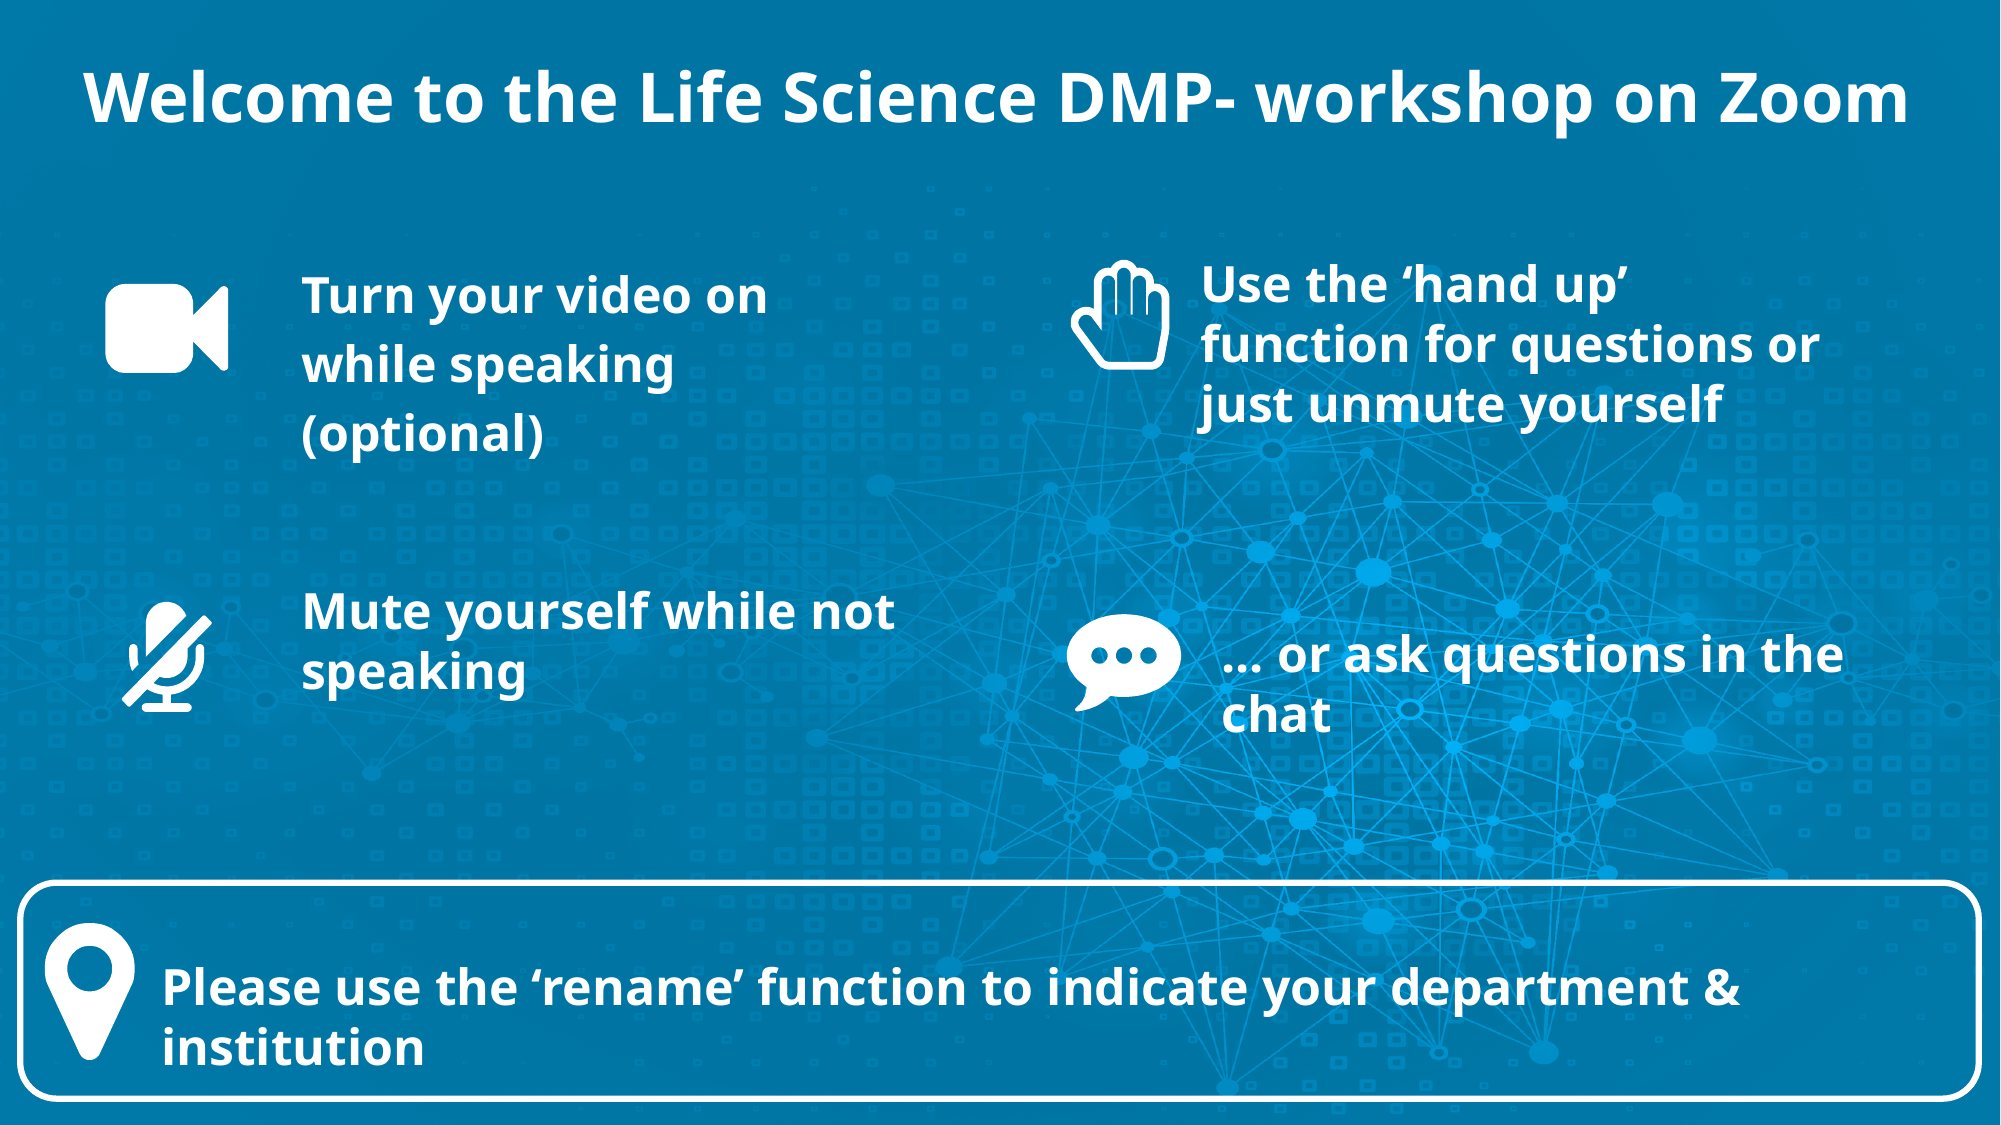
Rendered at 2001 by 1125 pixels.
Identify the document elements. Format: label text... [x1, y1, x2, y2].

text_box [145, 601, 187, 657]
text_box [121, 615, 212, 712]
text_box Use the ‘hand up’ function for questions or just unmute yourself [1185, 237, 1857, 515]
text_box [1066, 614, 1182, 712]
title Welcome to the Life Science DMP- workshop on Zoom [68, 38, 1960, 164]
text_box ... or ask questions in the chat [1206, 606, 1878, 879]
text_box Please use the ‘rename’ function to indicate your department & institution [146, 940, 1991, 1125]
text_box Mute yourself while not speaking [286, 564, 930, 765]
text_box [129, 644, 139, 672]
text_box [1070, 259, 1170, 370]
text_box [105, 283, 229, 373]
text_box Turn your video on while speaking (optional) [286, 239, 930, 424]
text_box [44, 923, 135, 1060]
